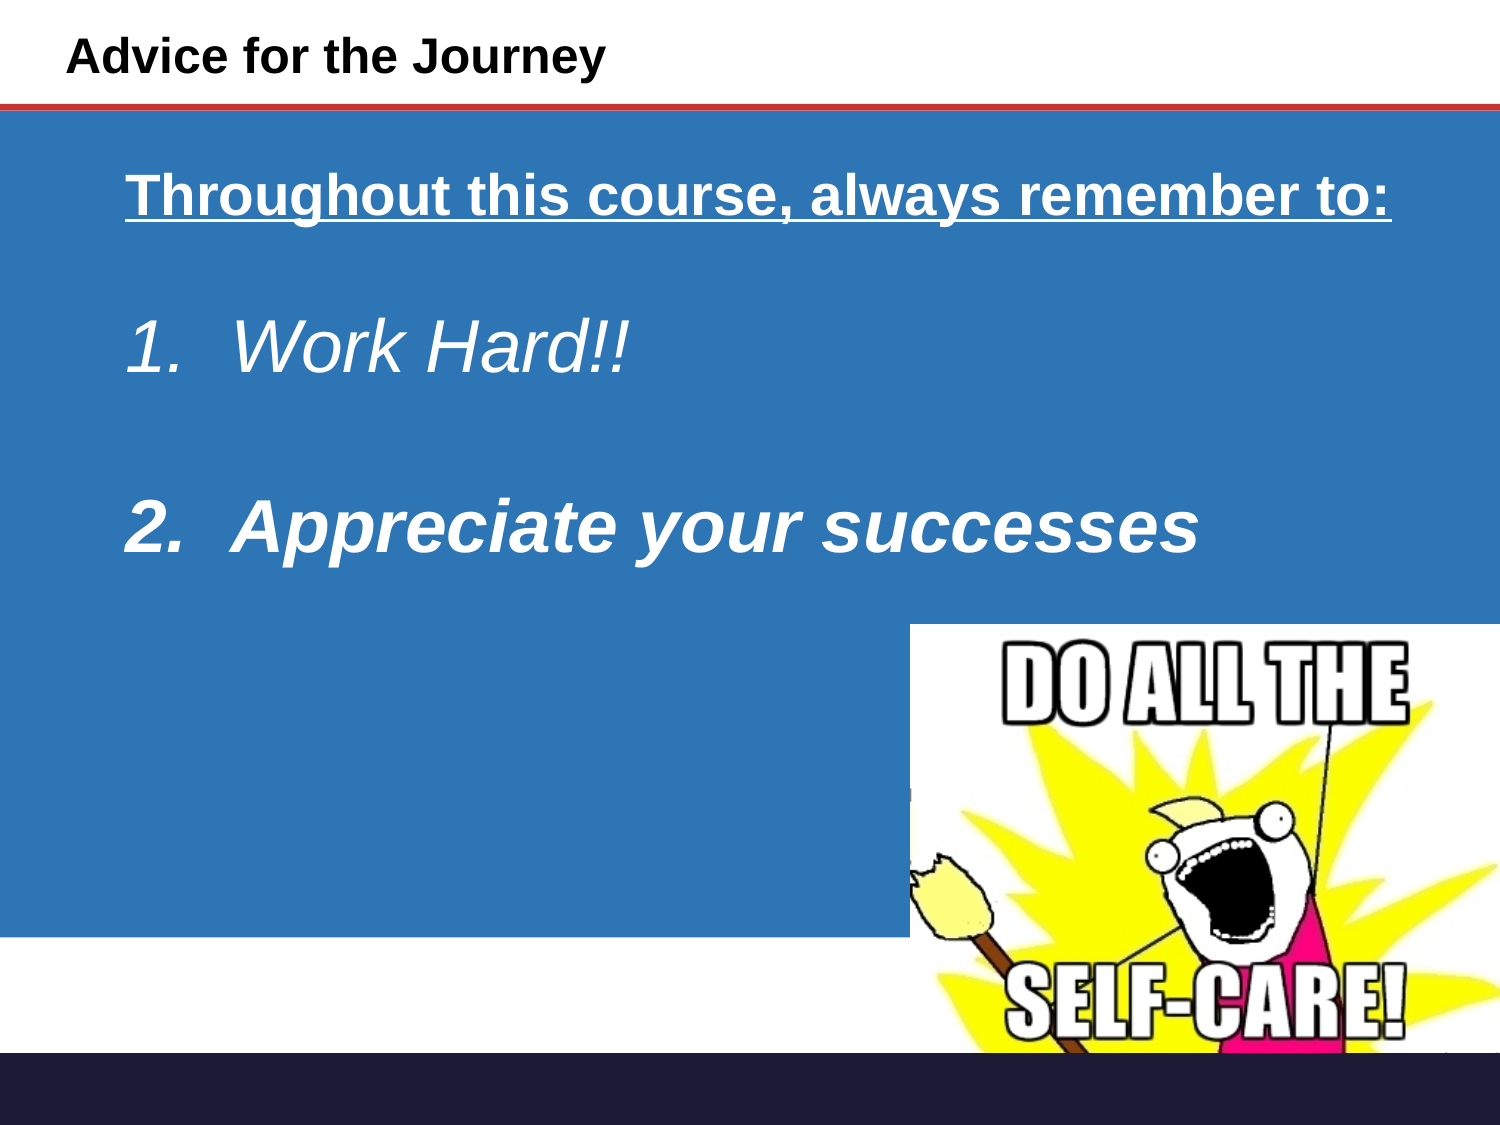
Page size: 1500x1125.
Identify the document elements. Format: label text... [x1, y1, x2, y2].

title Advice for the Journey [50, 0, 948, 108]
text_box [0, 110, 1500, 938]
text_box Throughout this course, always remember to: Work Hard!! Appreciate your successes [72, 149, 1423, 893]
picture [910, 624, 1500, 1053]
